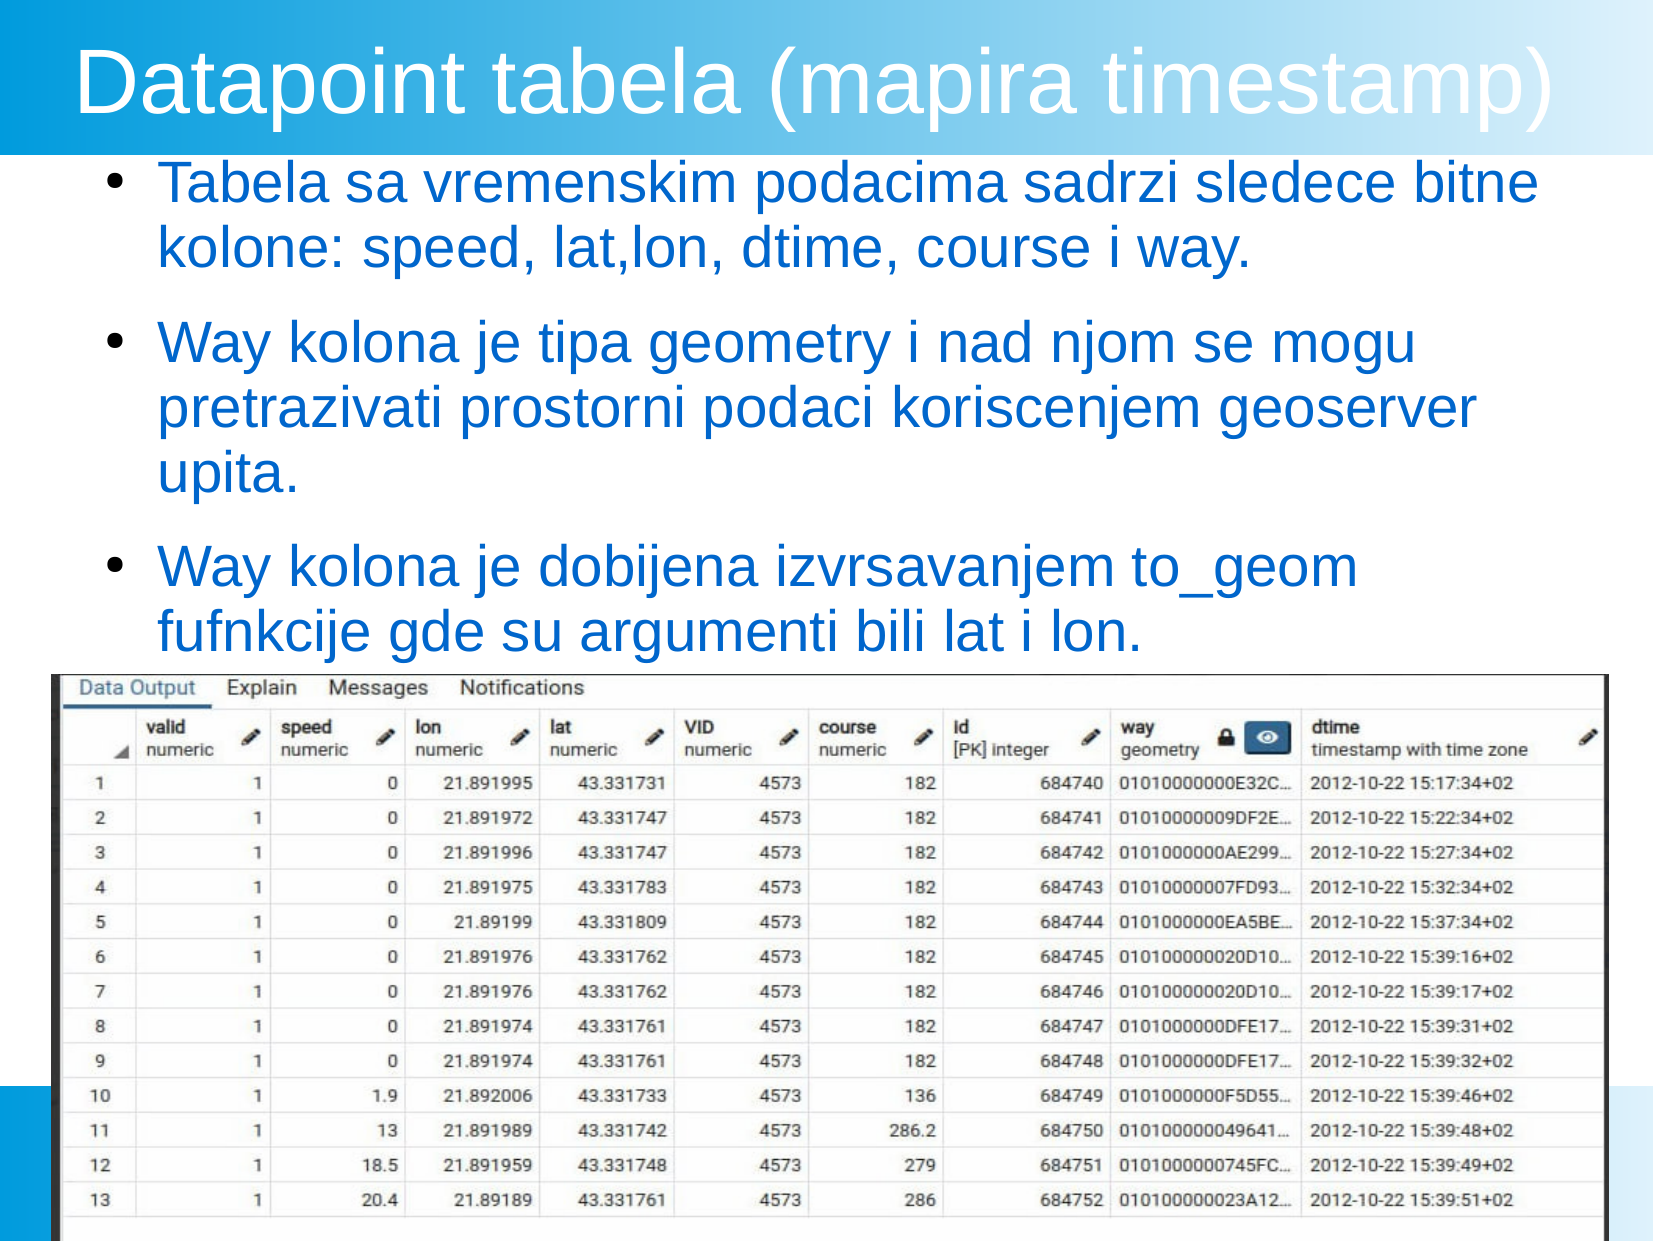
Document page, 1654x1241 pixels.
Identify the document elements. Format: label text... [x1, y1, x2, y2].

picture [51, 674, 1609, 1241]
list Tabela sa vremenskim podacima sadrzi sledece bitne kolone: speed, lat,lon, dtime, course i way. Way kolona je tipa geometry i nad njom se mogu pretrazivati prostorni podaci koriscenjem geoserver upita. Way kolona je dobijena izvrsavanjem to_geom fufnkcije gde su argumenti bili lat i lon. [86, 150, 1576, 674]
title Datapoint tabela (mapira timestamp) [71, 30, 1561, 135]
